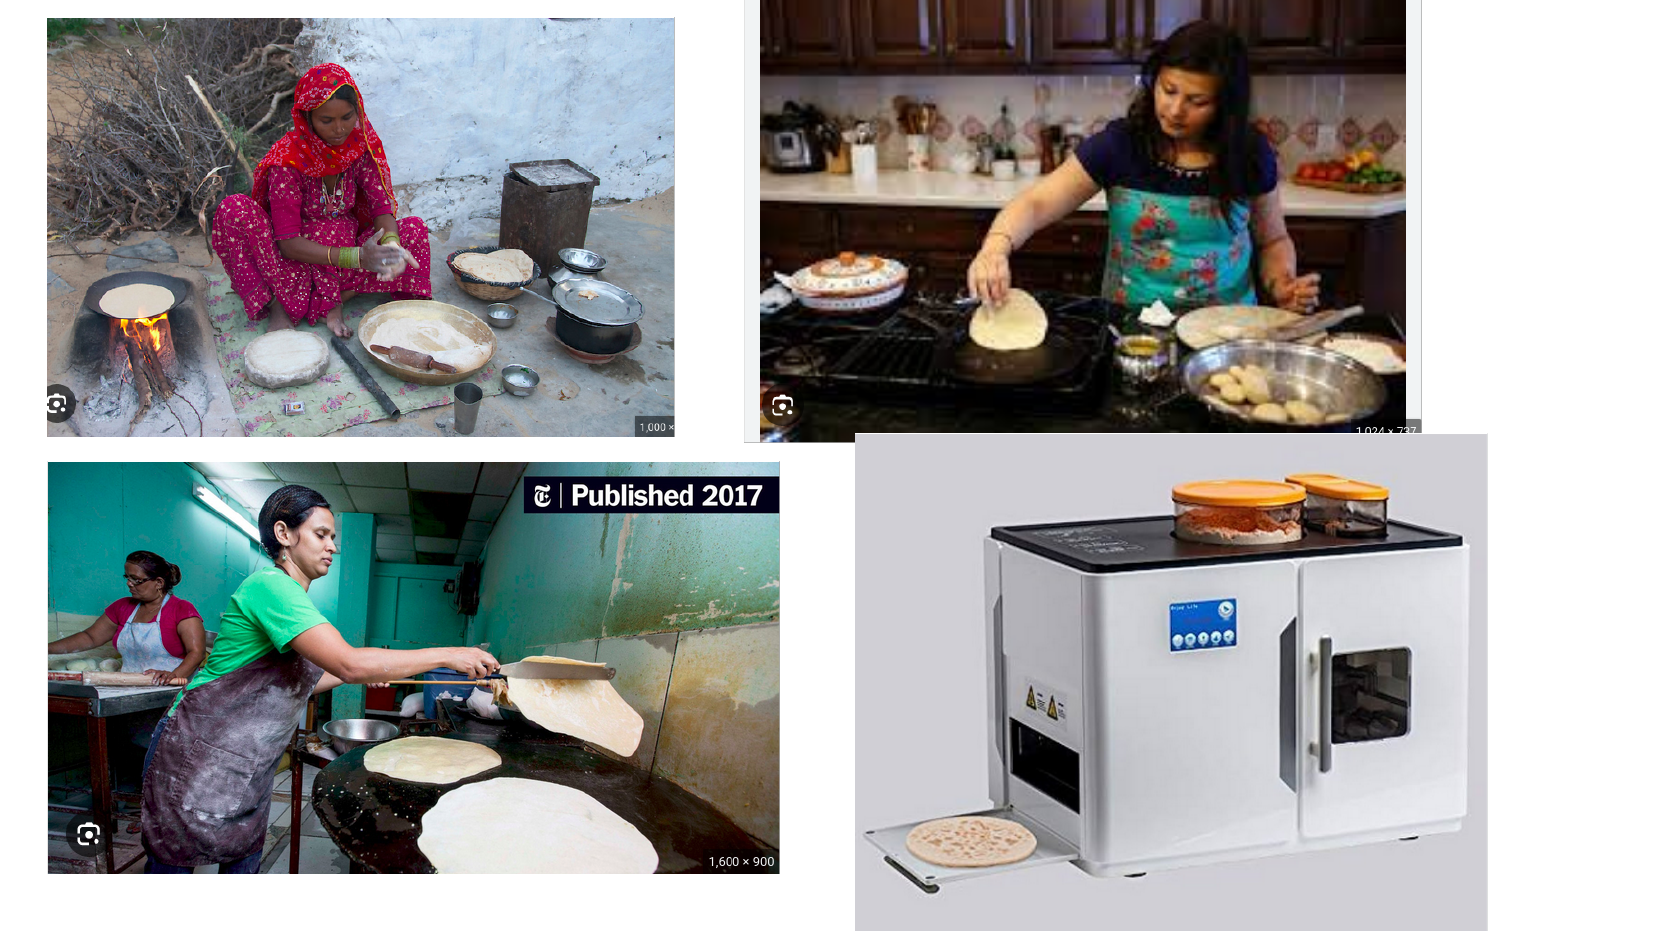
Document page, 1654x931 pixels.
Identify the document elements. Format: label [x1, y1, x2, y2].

picture [47, 17, 675, 438]
picture [744, 0, 1489, 931]
picture [47, 461, 780, 875]
